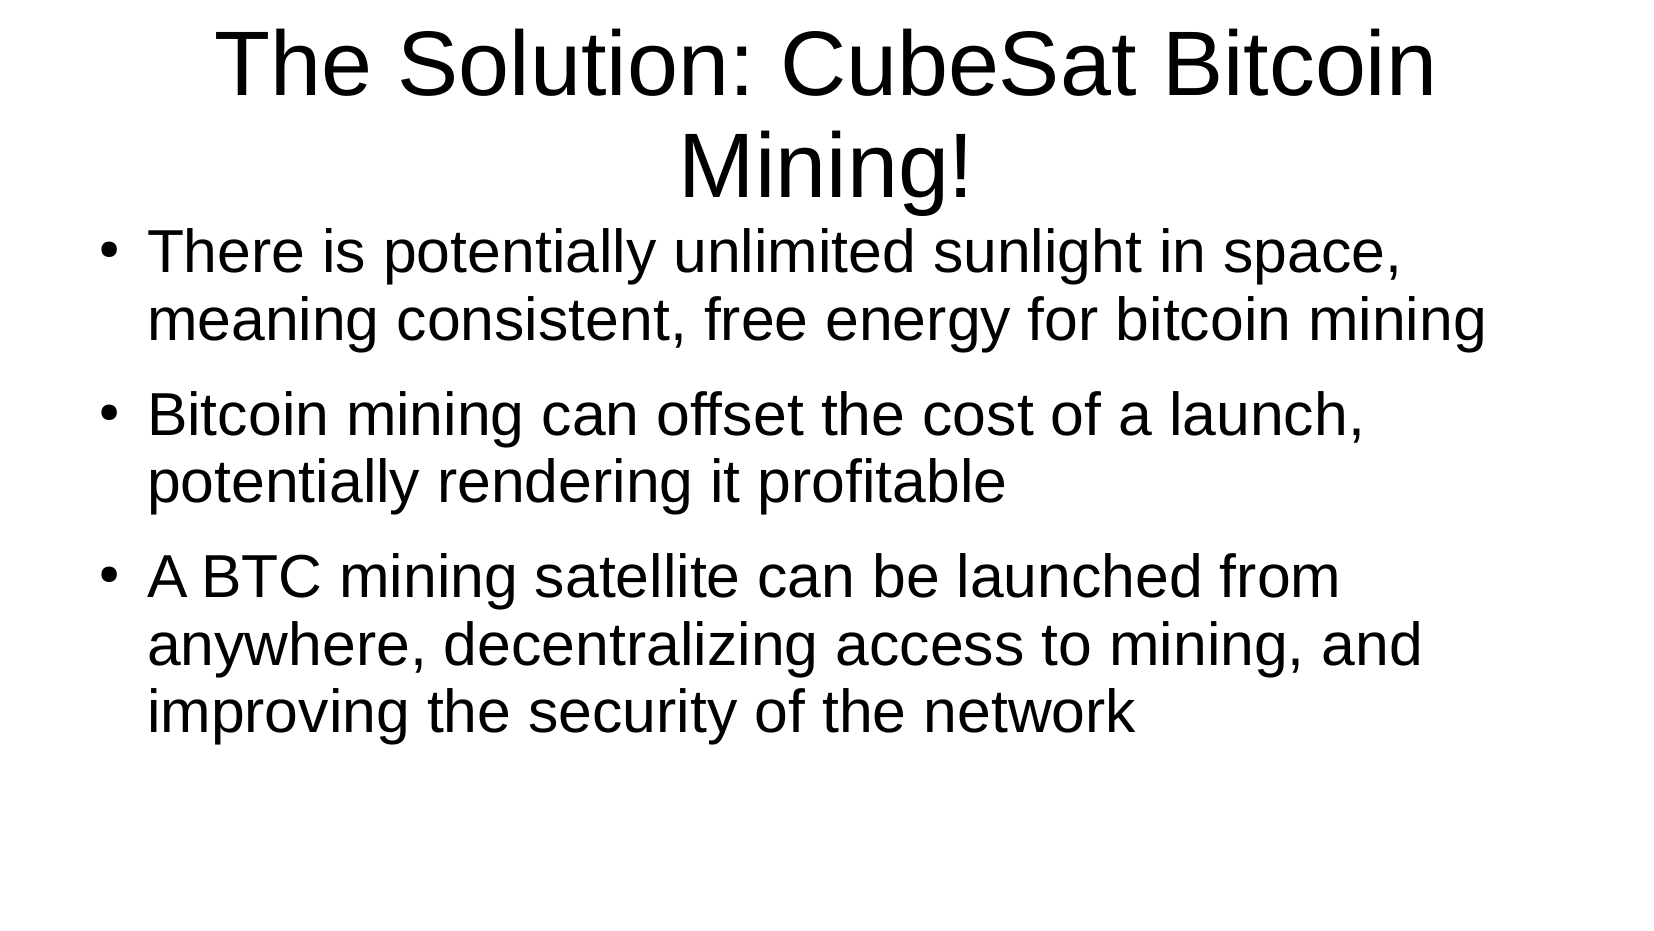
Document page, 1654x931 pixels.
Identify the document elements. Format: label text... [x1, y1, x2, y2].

list There is potentially unlimited sunlight in space, meaning consistent, free energy for bitcoin mining Bitcoin mining can offset the cost of a launch, potentially rendering it profitable A BTC mining satellite can be launched from anywhere, decentralizing access to mining, and improving the security of the network [82, 217, 1571, 758]
title The Solution: CubeSat Bitcoin Mining! [82, 12, 1571, 217]
